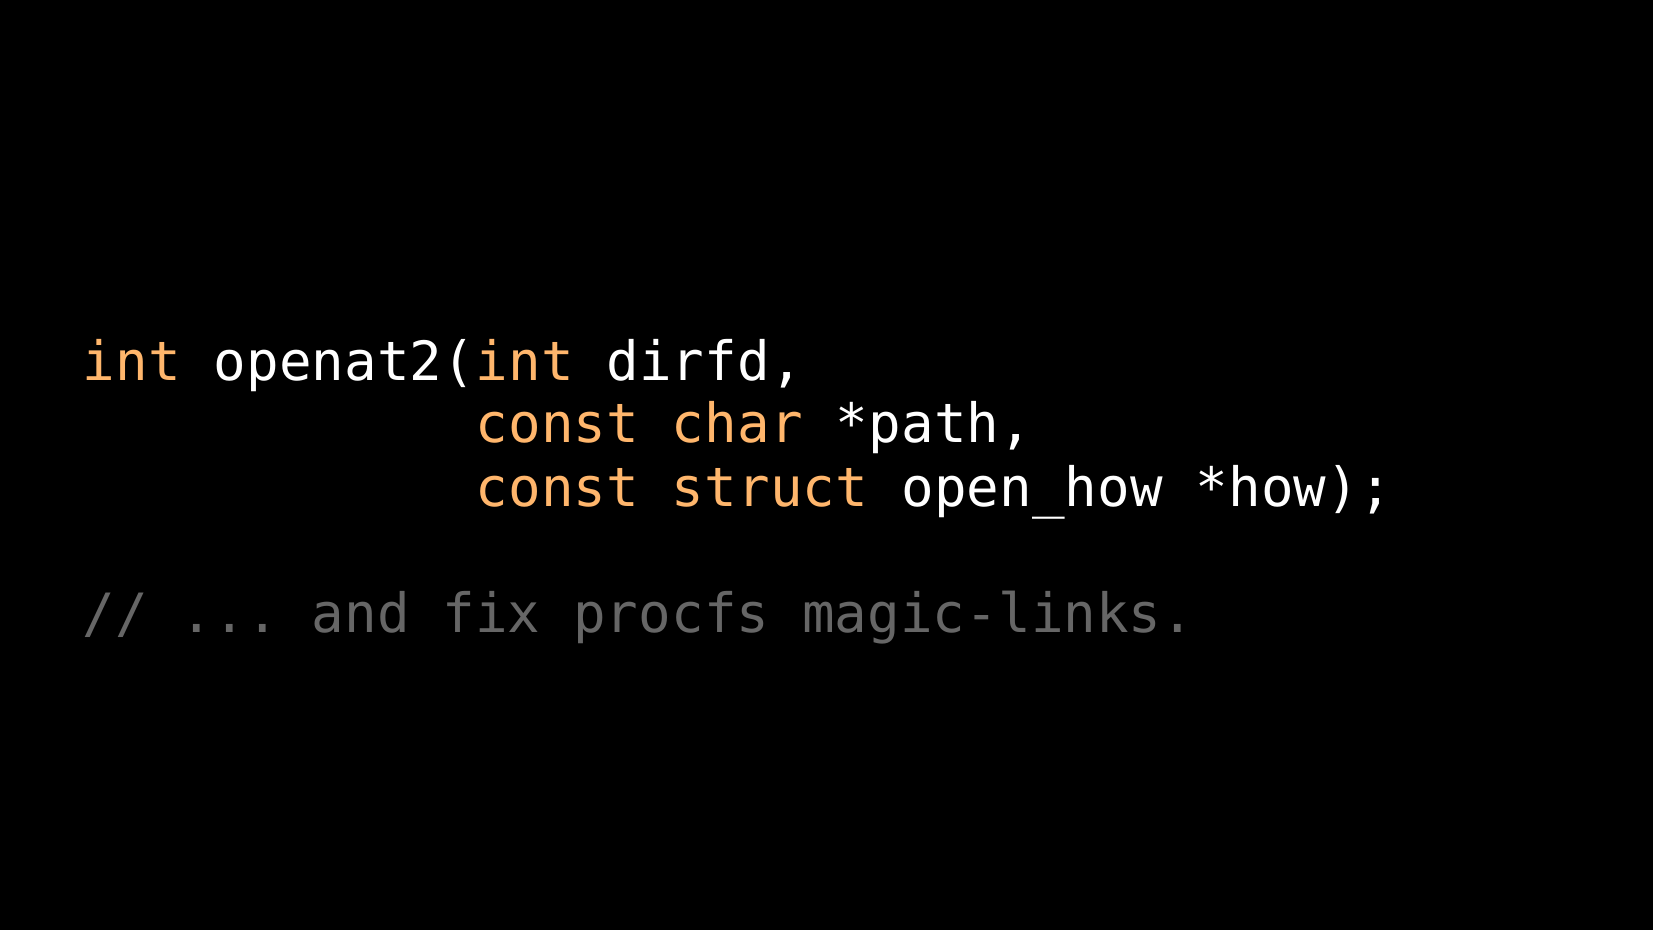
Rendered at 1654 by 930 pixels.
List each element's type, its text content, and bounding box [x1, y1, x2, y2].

text_box int openat2(int dirfd, const char *path, const struct open_how *how); // ... and fix procfs magic-links. [82, 217, 1571, 757]
